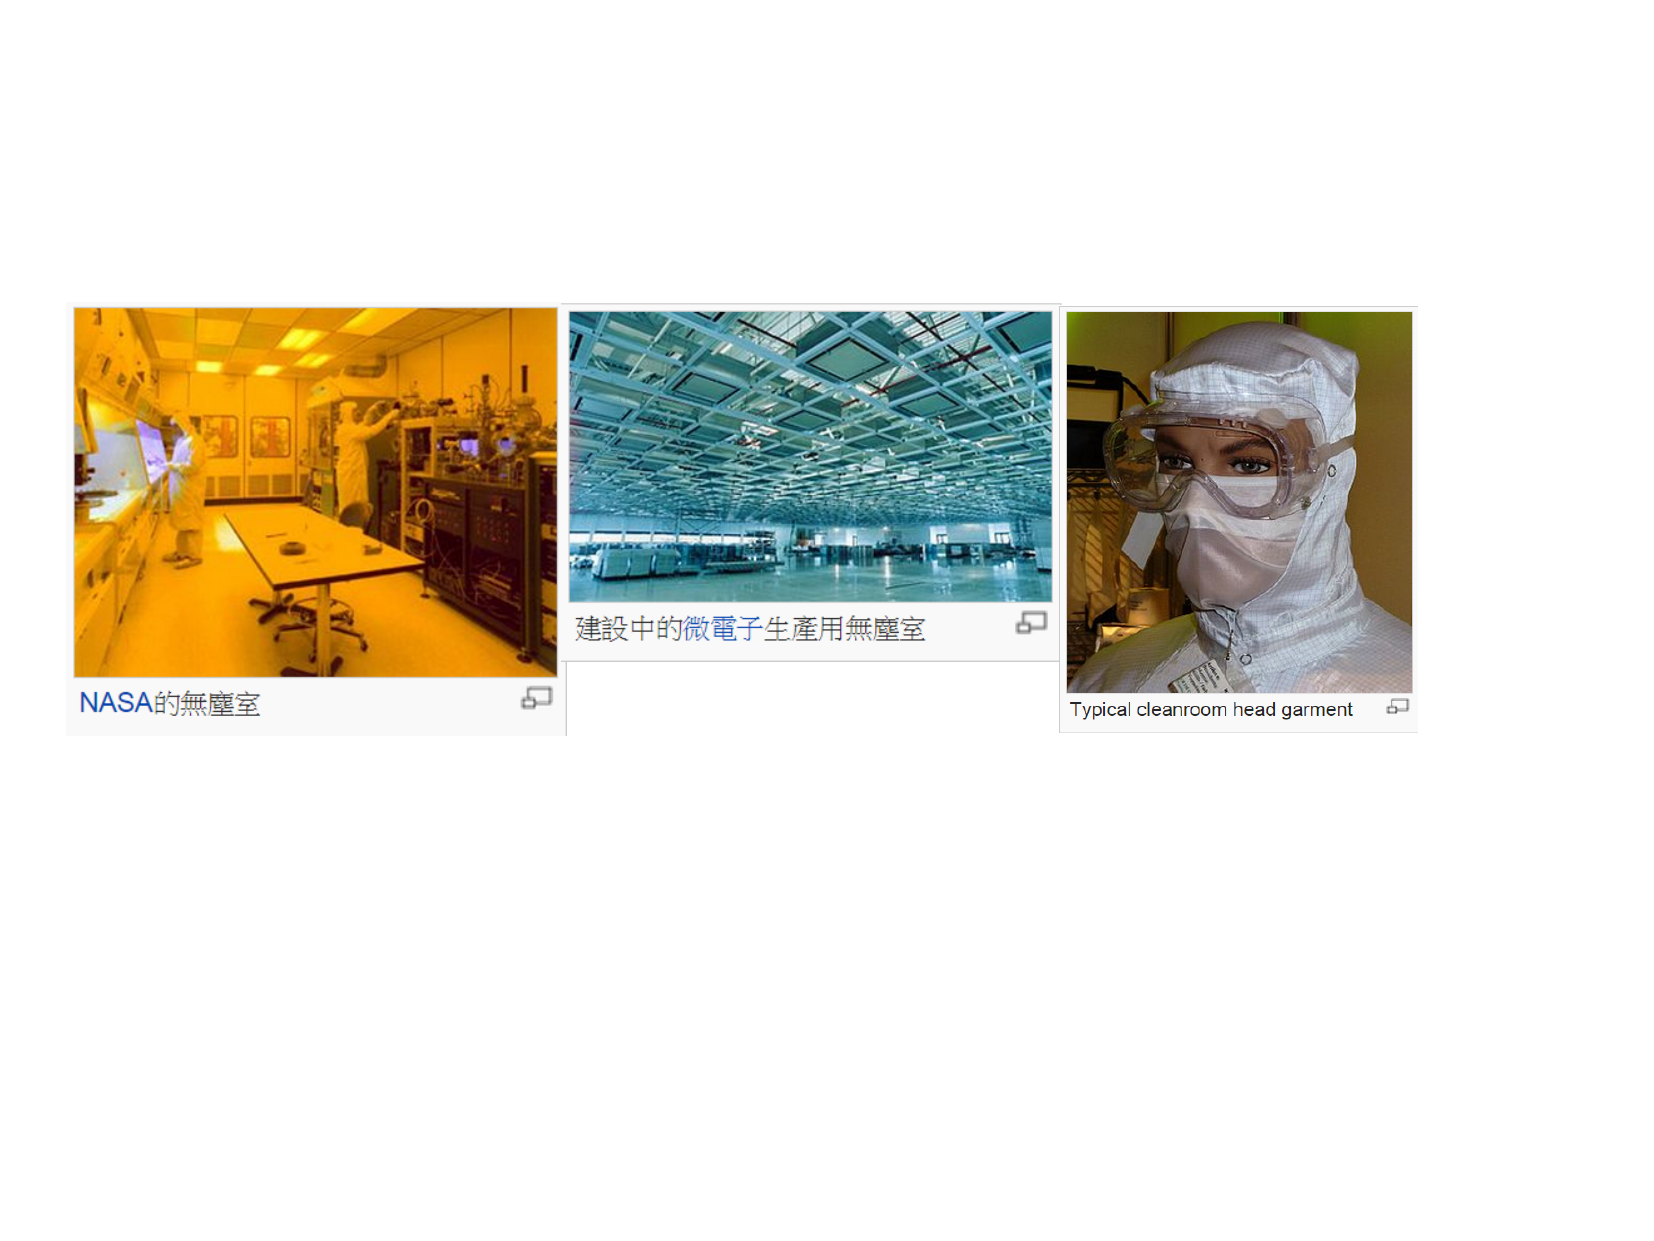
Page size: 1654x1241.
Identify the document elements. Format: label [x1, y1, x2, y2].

picture [66, 302, 1418, 736]
